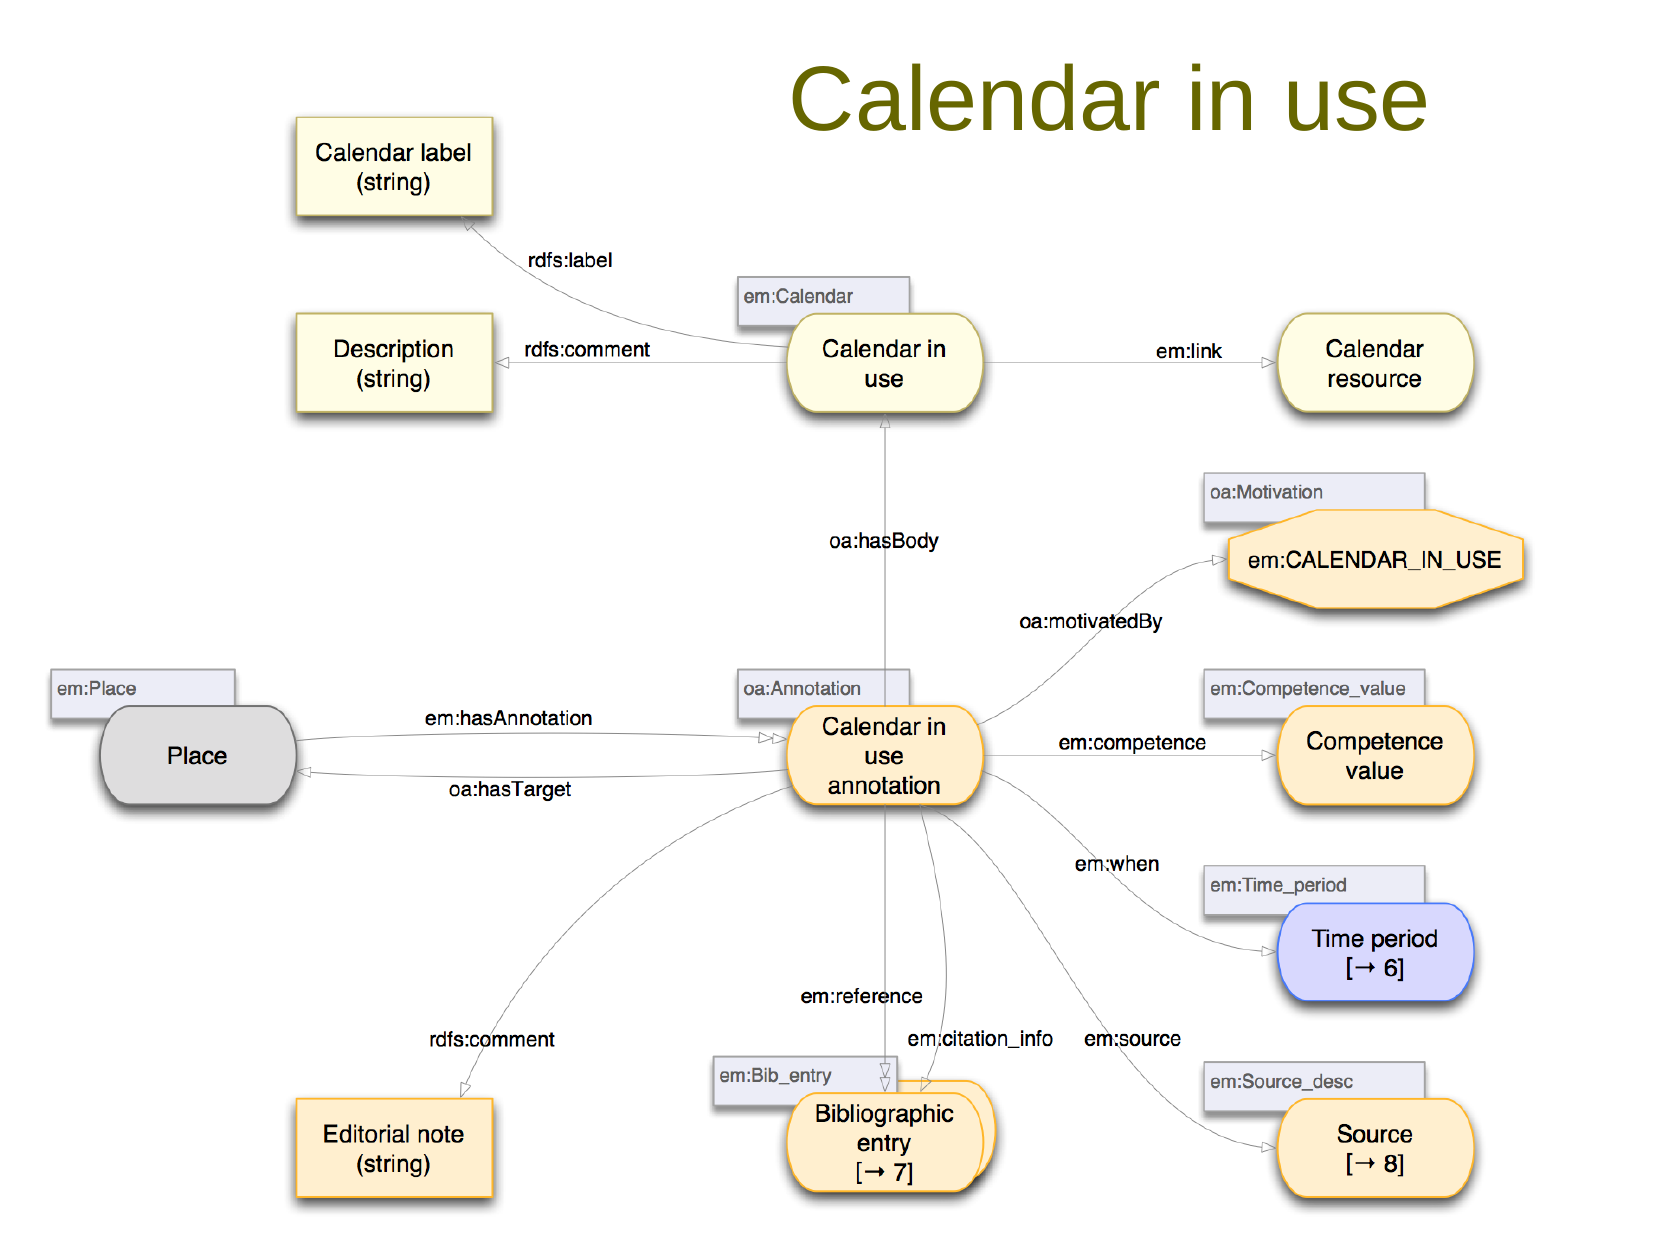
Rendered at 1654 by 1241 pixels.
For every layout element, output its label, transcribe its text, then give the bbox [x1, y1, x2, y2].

picture [14, 79, 1565, 1241]
title Calendar in use [649, 47, 1571, 150]
